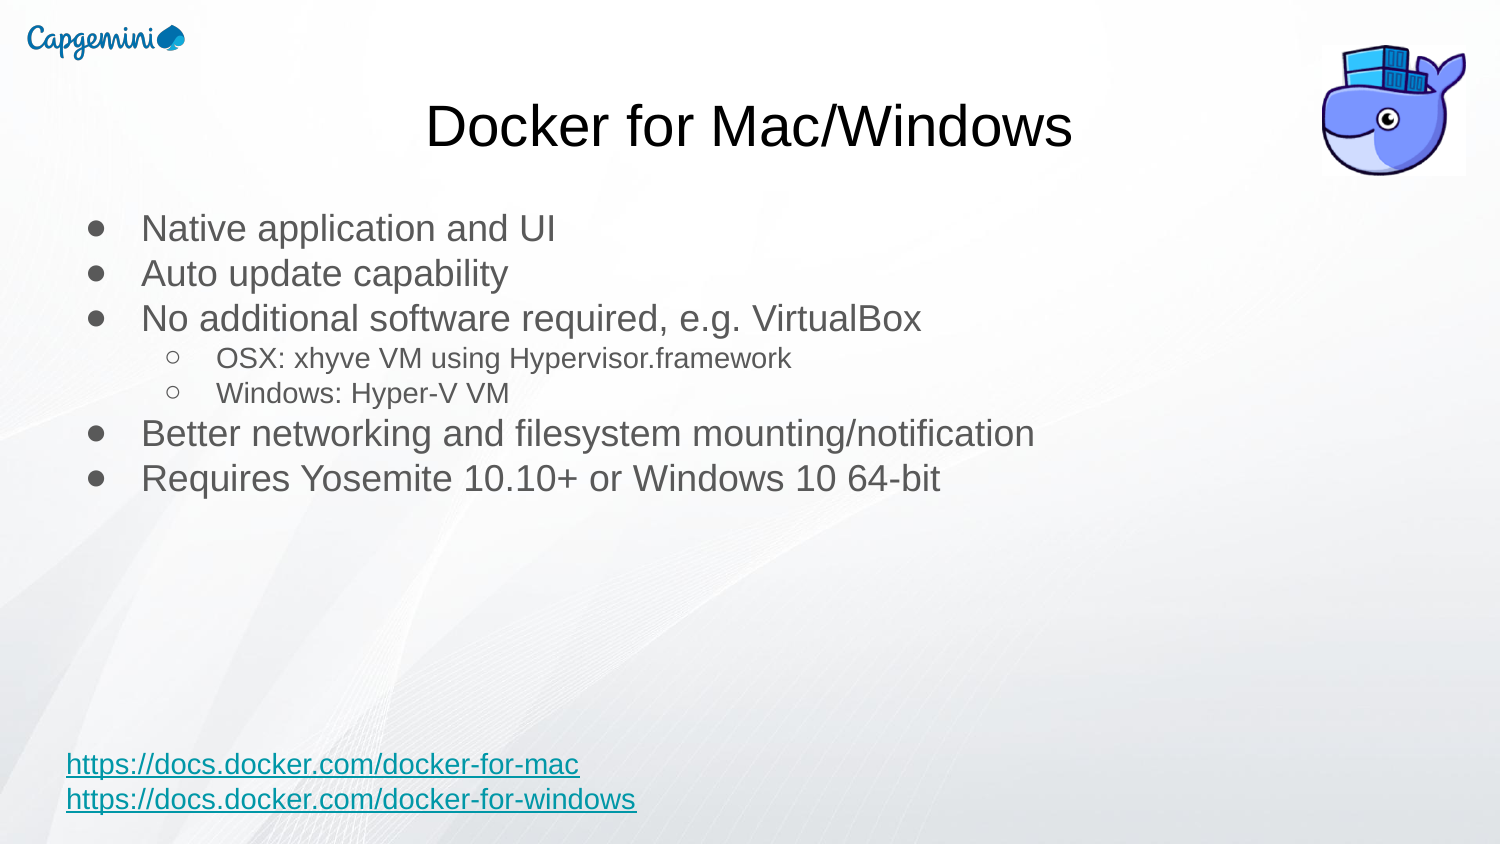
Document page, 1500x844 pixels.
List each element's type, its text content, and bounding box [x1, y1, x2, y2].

list Native application and UI Auto update capability No additional software required, e.g. VirtualBox OSX: xhyve VM using Hypervisor.framework Windows: Hyper-V VM Better networking and filesystem mounting/notification Requires Yosemite 10.10+ or Windows 10 64-bit [51, 189, 1449, 750]
picture [0, 0, 1500, 844]
text_box https://docs.docker.com/docker-for-mac https://docs.docker.com/docker-for-windows [51, 733, 879, 828]
title Docker for Mac/Windows [51, 72, 1322, 167]
